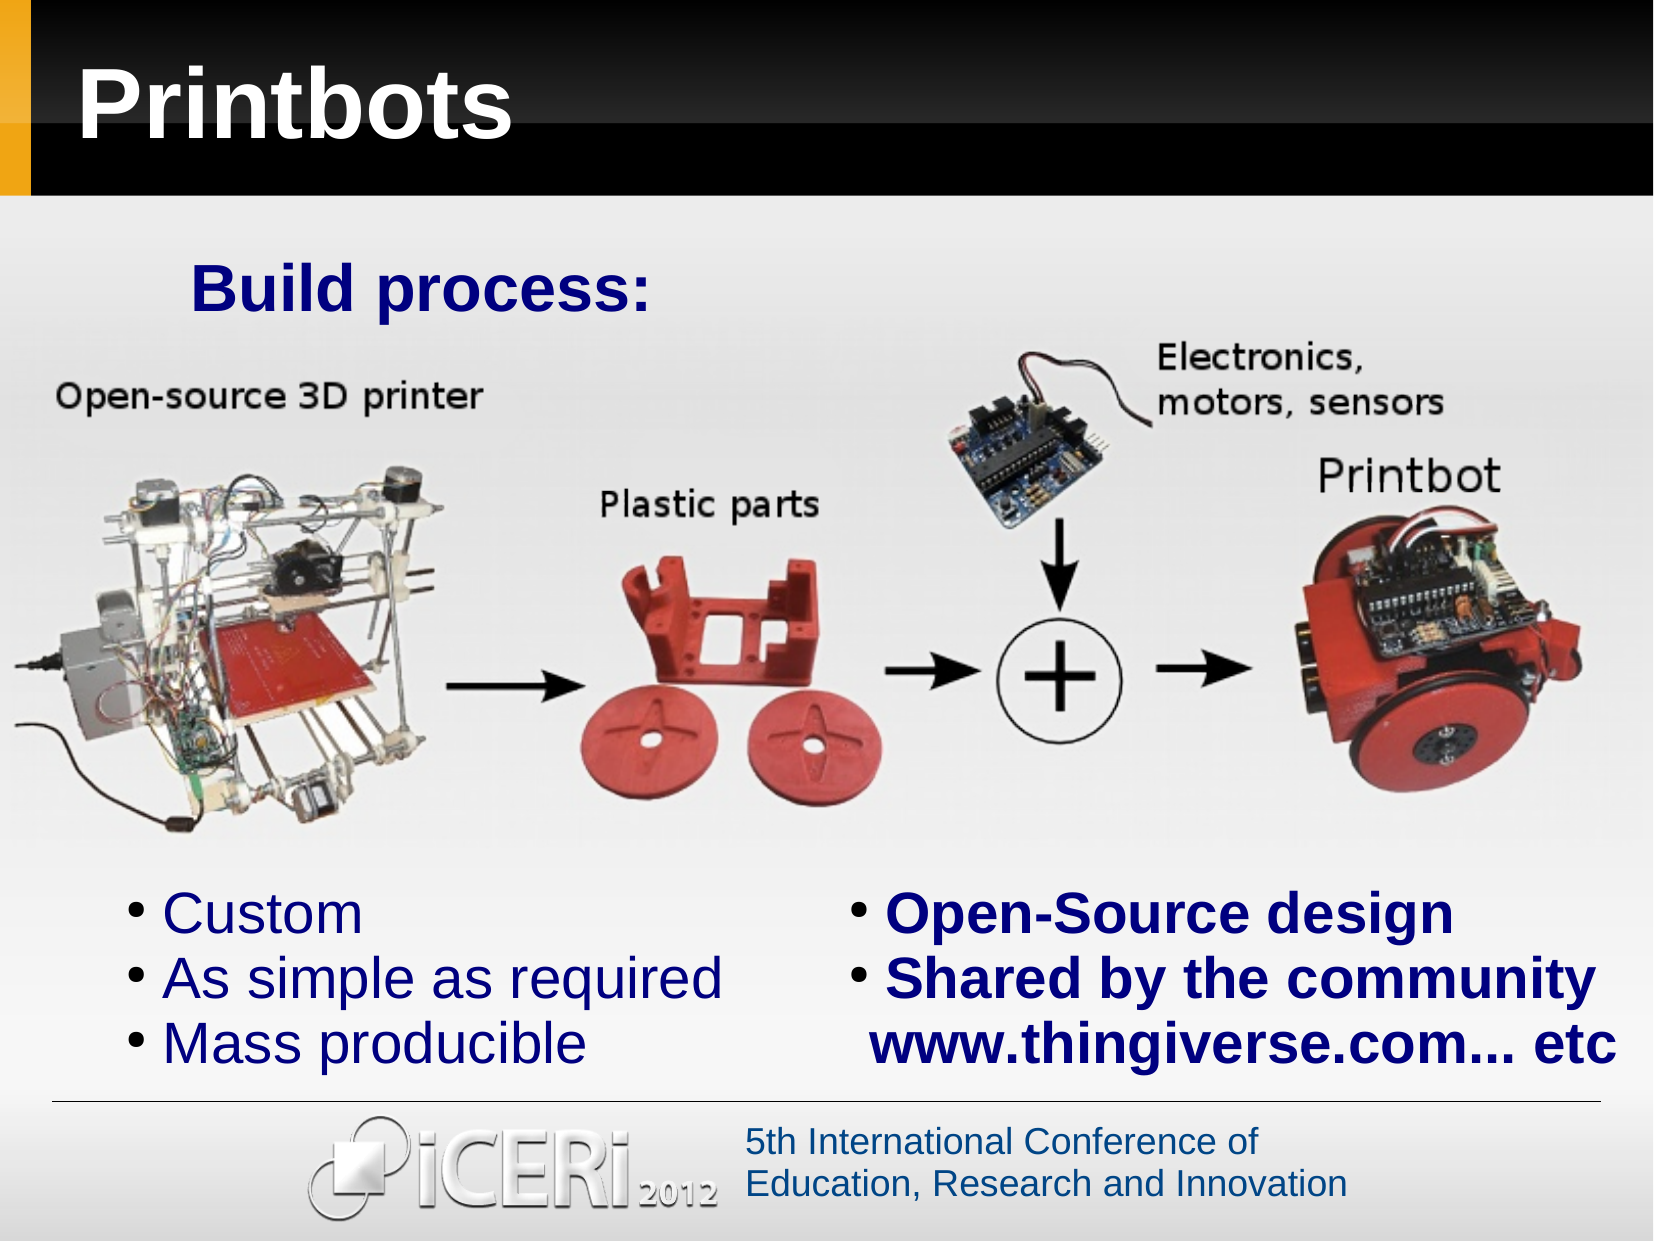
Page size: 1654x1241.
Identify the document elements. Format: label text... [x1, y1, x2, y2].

text_box Custom As simple as required Mass producible [111, 867, 817, 1085]
text_box Build process: [17, 244, 827, 307]
text_box Open-Source design Shared by the community www.thingiverse.com... etc [833, 867, 1653, 1085]
title Printbots [76, 0, 1565, 208]
text_box 5th International Conference of Education, Research and Innovation [730, 1109, 1653, 1241]
picture [0, 0, 1654, 1241]
